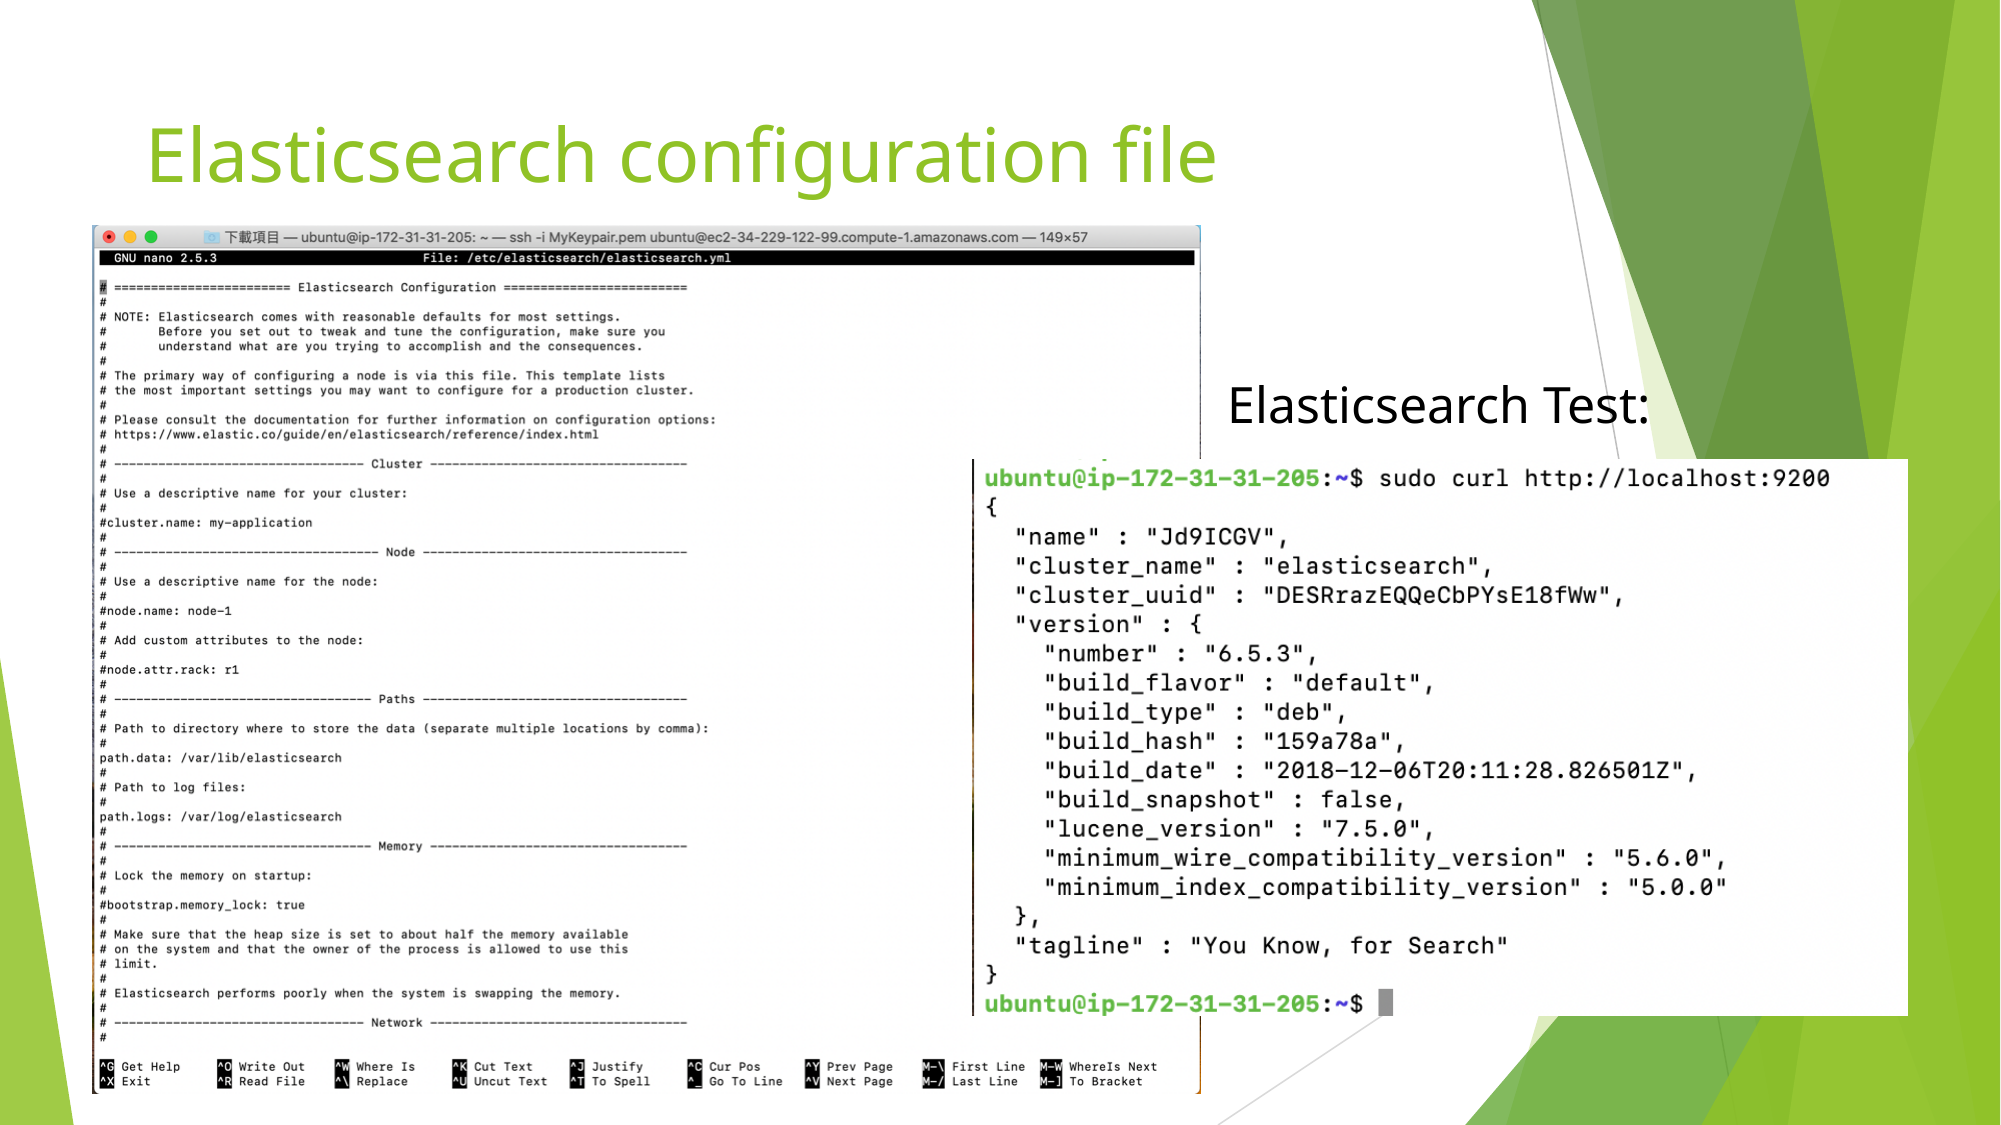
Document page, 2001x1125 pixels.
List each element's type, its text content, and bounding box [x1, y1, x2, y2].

text_box Elasticsearch Test: [1199, 378, 1864, 444]
title Elasticsearch configuration file [111, 99, 1522, 317]
picture [92, 225, 1908, 1094]
